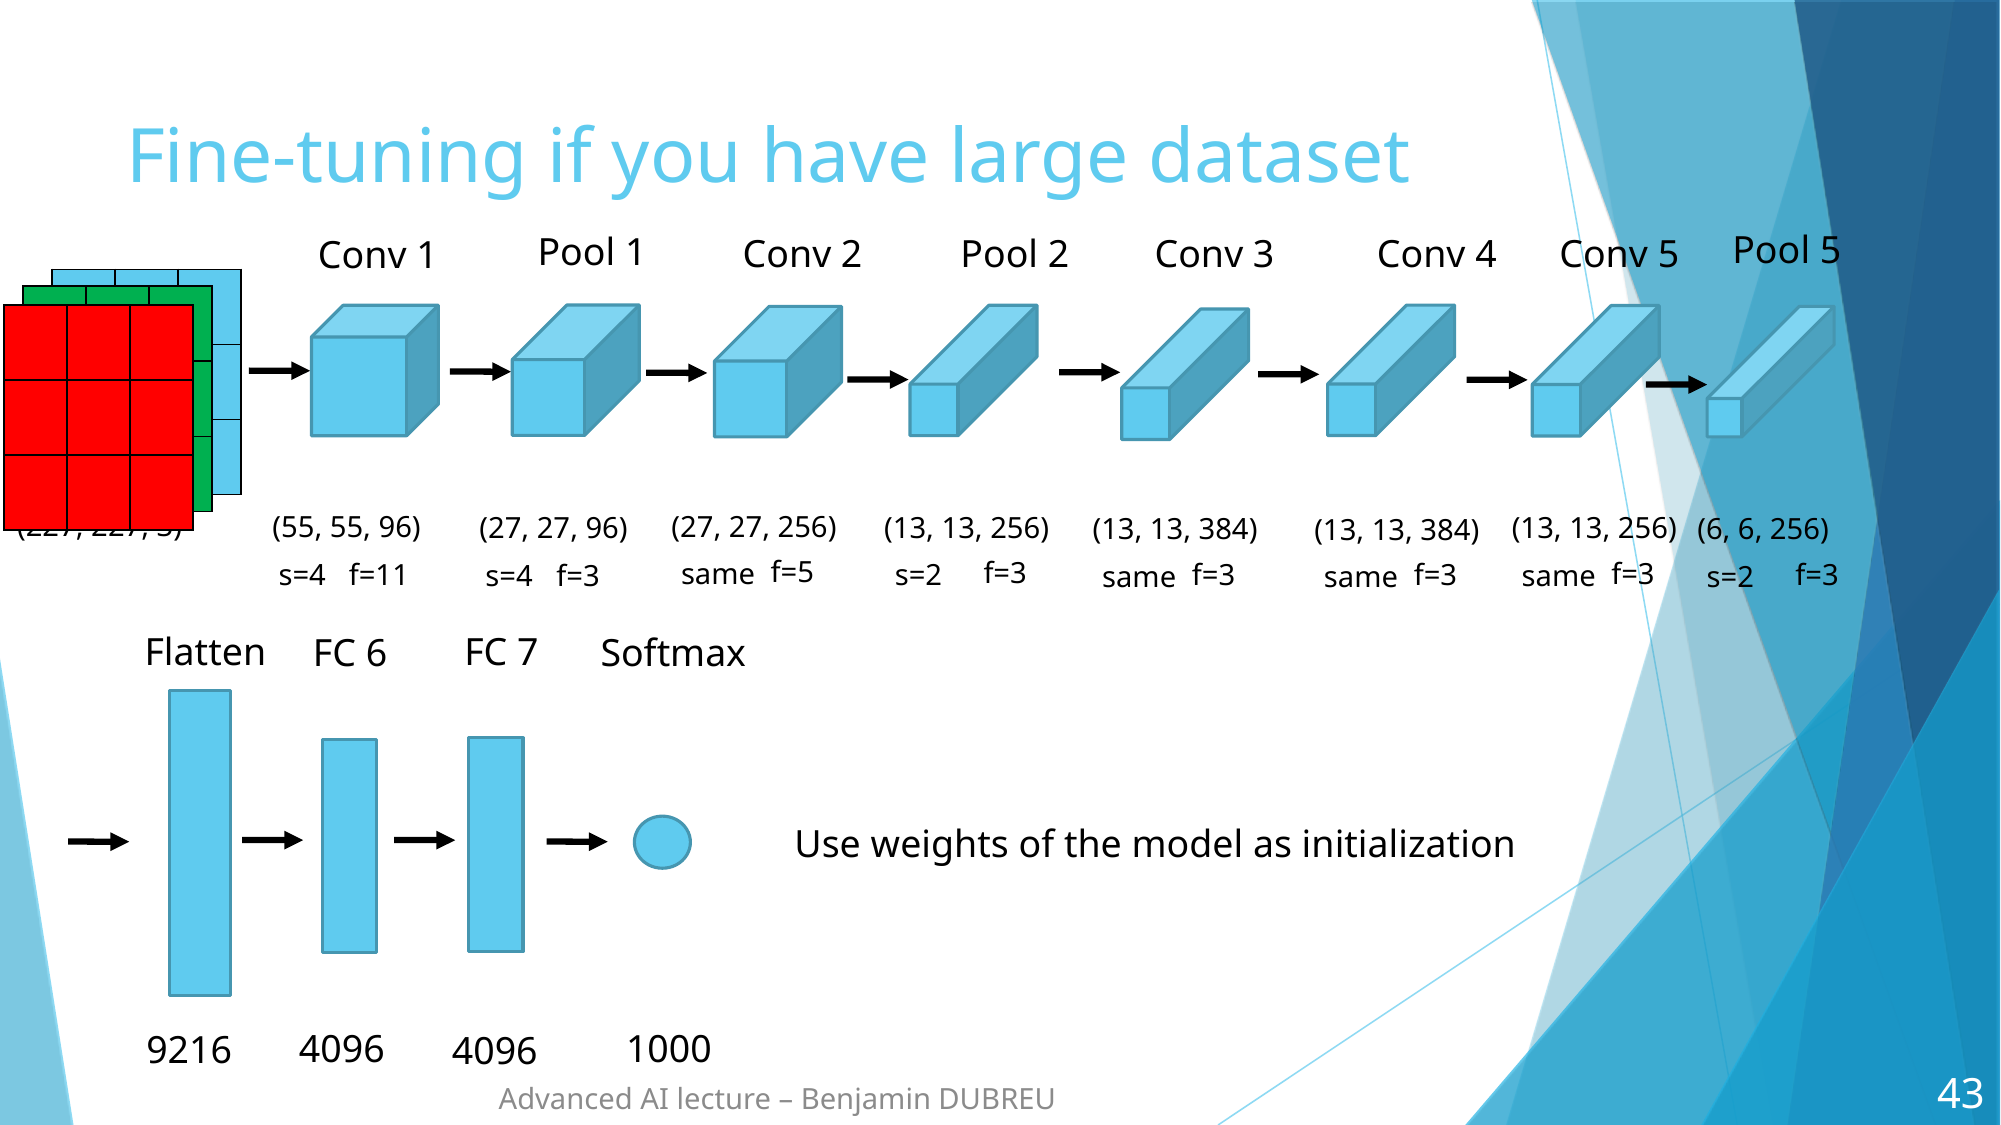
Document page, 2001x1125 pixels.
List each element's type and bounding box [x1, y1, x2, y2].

text_box [129, 620, 282, 680]
text_box [779, 812, 1532, 872]
text_box [284, 1017, 400, 1078]
text_box [1299, 503, 1495, 602]
text_box [1544, 222, 1695, 283]
text_box [311, 306, 439, 436]
table_header [24, 287, 85, 304]
footer [483, 1067, 1517, 1125]
table_header [131, 306, 192, 379]
text_box [1328, 306, 1455, 436]
text_box [945, 222, 1085, 283]
table_cell [5, 381, 66, 454]
table_cell [68, 381, 129, 454]
table_cell [131, 456, 192, 529]
table_cell [213, 345, 240, 419]
text_box [449, 620, 554, 680]
text_box [303, 223, 453, 283]
title [111, 99, 1597, 317]
table_header [5, 306, 66, 379]
text_box [728, 222, 878, 283]
table_cell [213, 420, 240, 494]
text_box [522, 220, 662, 281]
text_box [2, 499, 198, 550]
table_cell [68, 456, 129, 529]
text_box [512, 306, 640, 436]
text_box [257, 500, 436, 599]
table_header [87, 287, 148, 304]
text_box [585, 621, 761, 682]
text_box [715, 307, 842, 437]
text_box [169, 690, 231, 996]
text_box [656, 500, 852, 599]
text_box [1717, 218, 1857, 279]
table_header [53, 270, 114, 285]
text_box [1707, 307, 1835, 437]
text_box [1139, 222, 1290, 283]
text_box [1077, 503, 1273, 601]
text_box [464, 501, 643, 600]
text_box [910, 306, 1038, 436]
text_box [468, 737, 523, 952]
table_cell [5, 456, 66, 529]
text_box [298, 621, 403, 682]
text_box [1122, 310, 1249, 440]
text_box [131, 1018, 247, 1079]
text_box [611, 1018, 727, 1078]
text_box [1497, 502, 1854, 601]
text_box [322, 739, 377, 953]
table_header [179, 270, 240, 344]
text_box [869, 501, 1065, 599]
table_cell [194, 437, 211, 511]
table_cell [131, 381, 192, 454]
table_cell [194, 362, 211, 436]
slide_number [1887, 1065, 2000, 1125]
text_box [634, 816, 691, 869]
table_header [68, 306, 129, 379]
text_box [1532, 306, 1660, 437]
text_box [1362, 222, 1512, 283]
table_header [116, 270, 177, 285]
table_header [150, 287, 211, 360]
text_box [437, 1019, 553, 1080]
